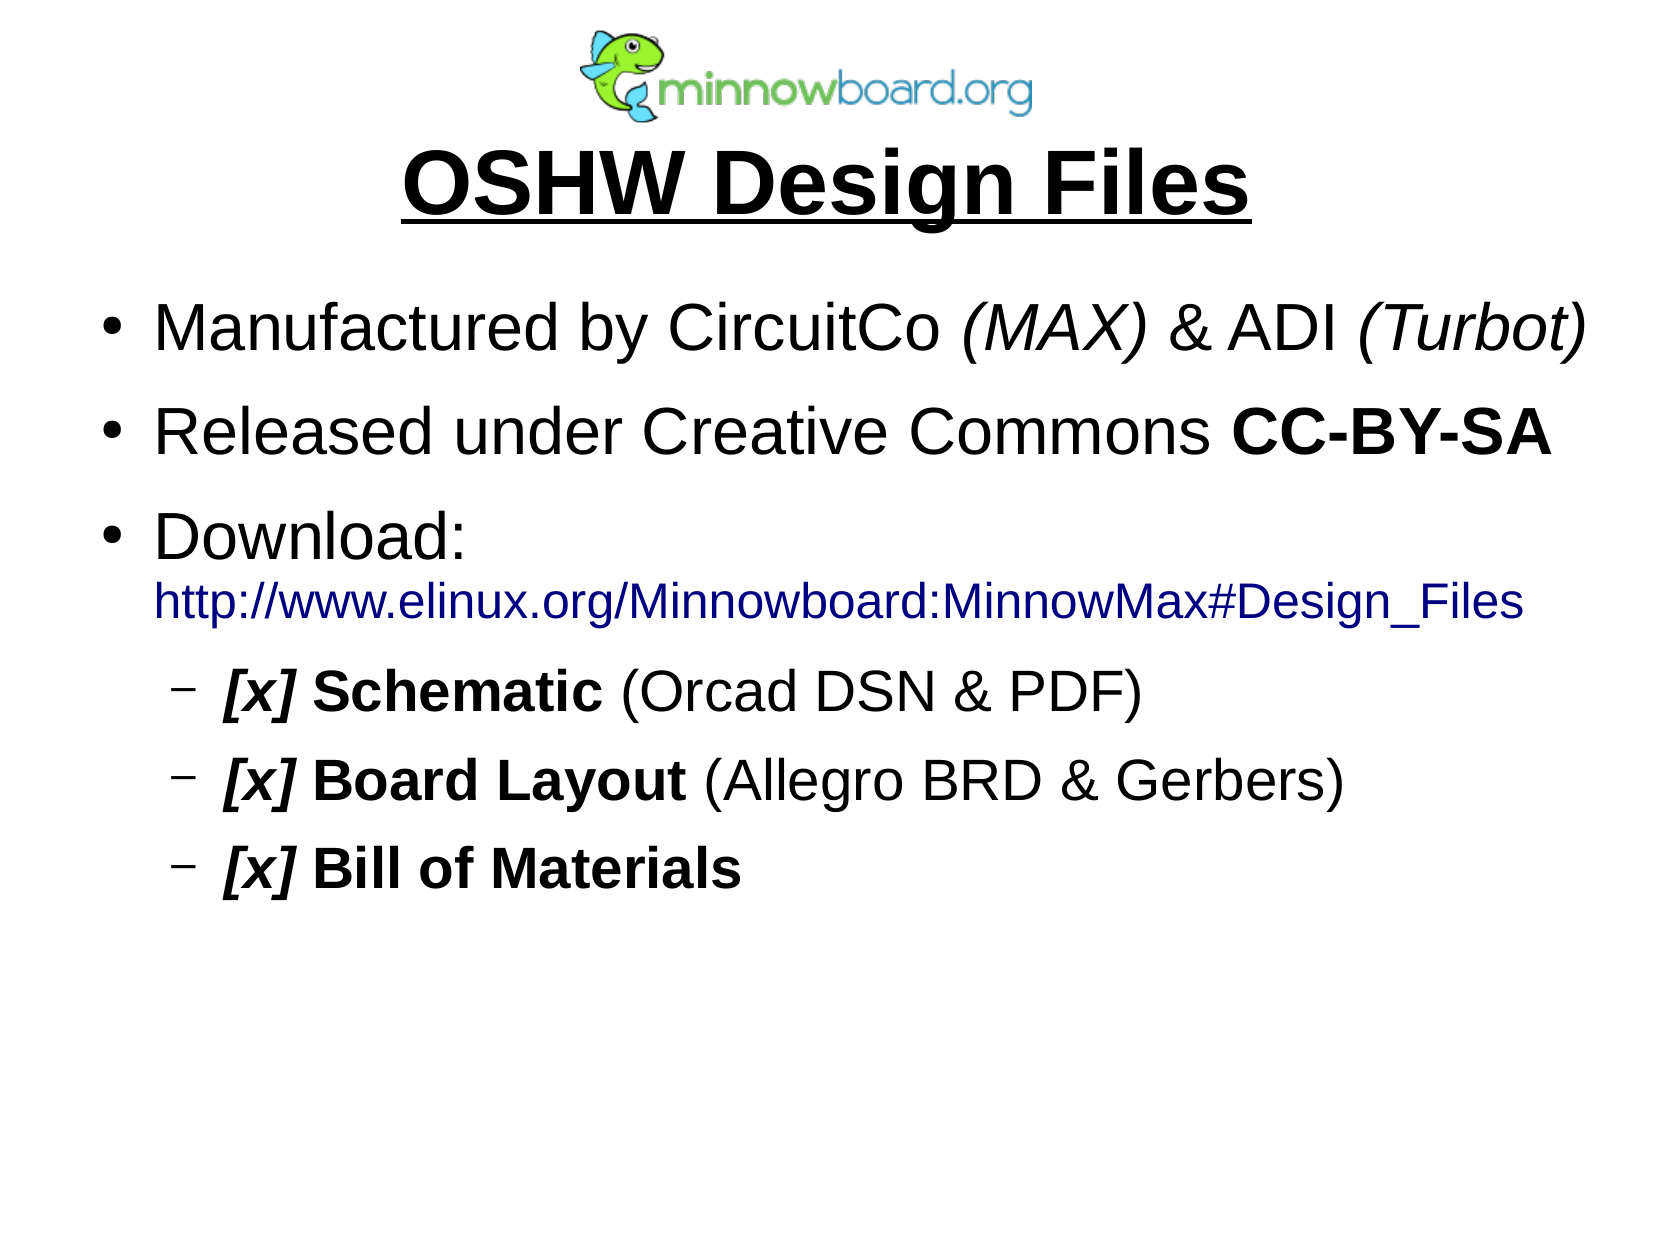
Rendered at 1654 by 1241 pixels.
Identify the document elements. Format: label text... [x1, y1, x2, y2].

list Manufactured by CircuitCo (MAX) & ADI (Turbot) Released under Creative Commons CC-BY-SA Download: http://www.elinux.org/Minnowboard:MinnowMax#Design_Files [x] Schematic (Orcad DSN & PDF) [x] Board Layout (Allegro BRD & Gerbers) [x] Bill of Materials [82, 290, 1636, 1140]
picture [580, 20, 1032, 126]
title OSHW Design Files [82, 78, 1571, 286]
